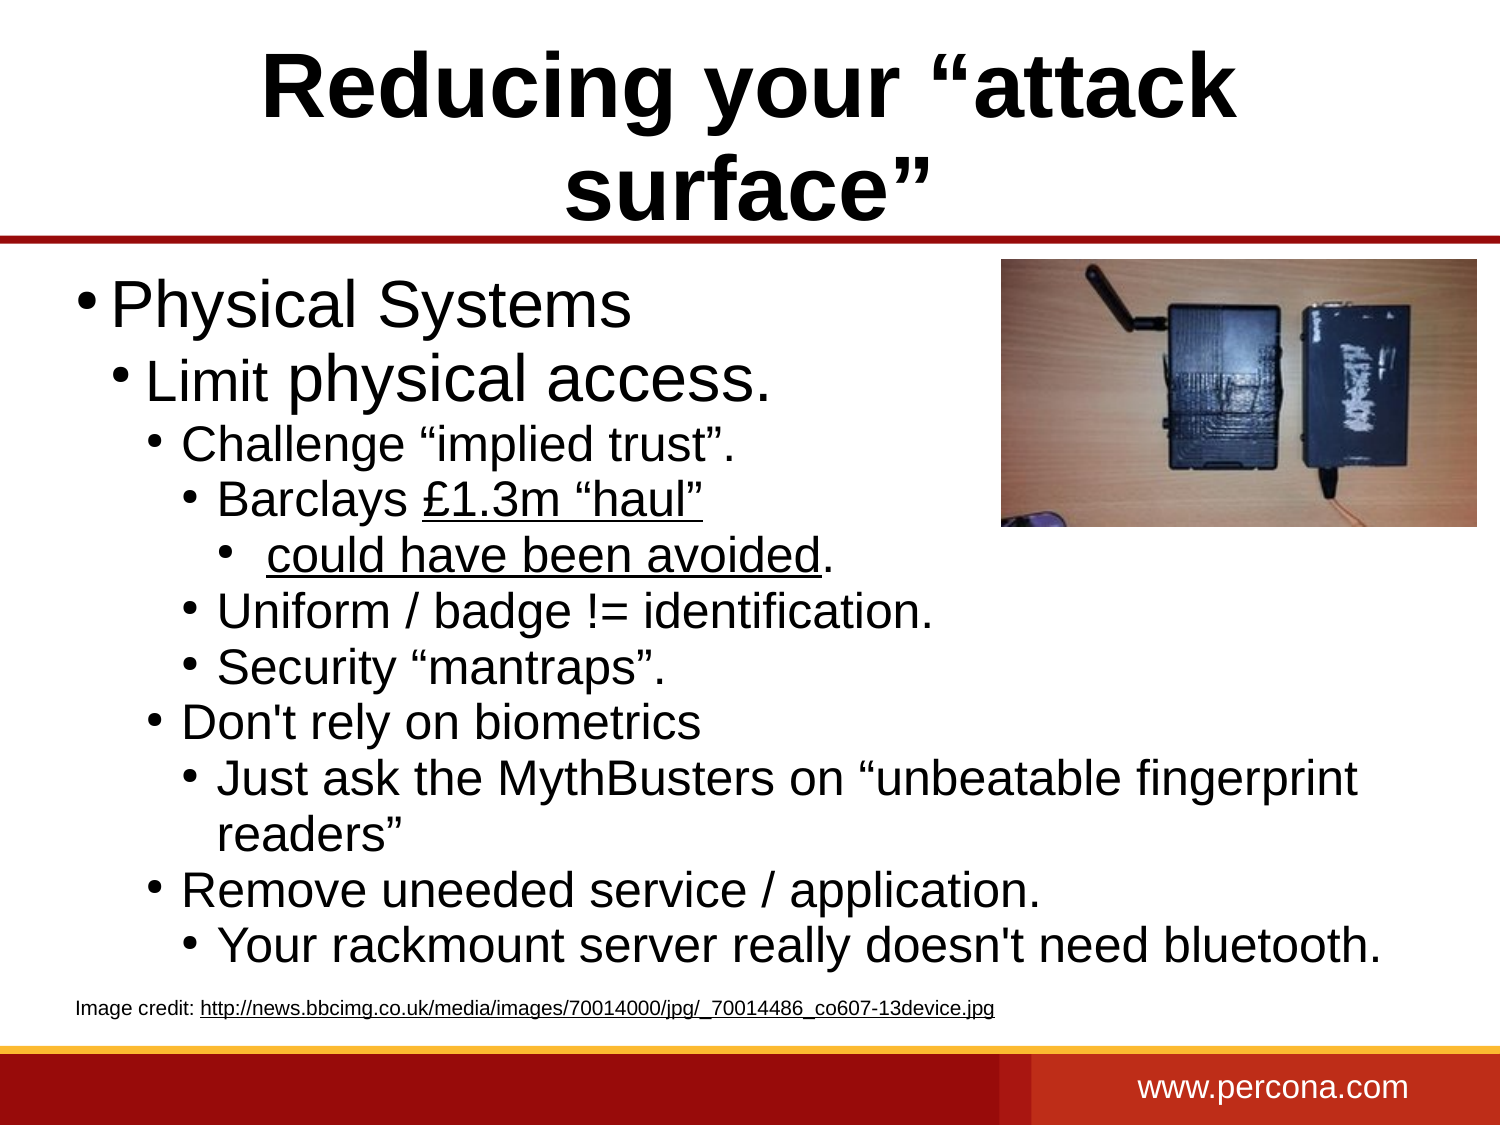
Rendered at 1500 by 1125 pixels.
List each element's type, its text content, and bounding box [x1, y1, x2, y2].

picture [1001, 259, 1477, 527]
text_box Reducing your “attack surface” [75, 44, 1425, 233]
text_box Physical Systems Limit physical access. Challenge “implied trust”. Barclays £1.3m “haul” could have been avoided. Uniform / badge != identification. Security “mantraps”. Don't rely on biometrics Just ask the MythBusters on “unbeatable fingerprint readers” Remove uneeded service / application. Your rackmount server really doesn't need bluetooth. Image credit: http://news.bbcimg.co.uk/media/images/70014000/jpg/_70014486_co607-13device.jpg [75, 263, 1425, 1006]
